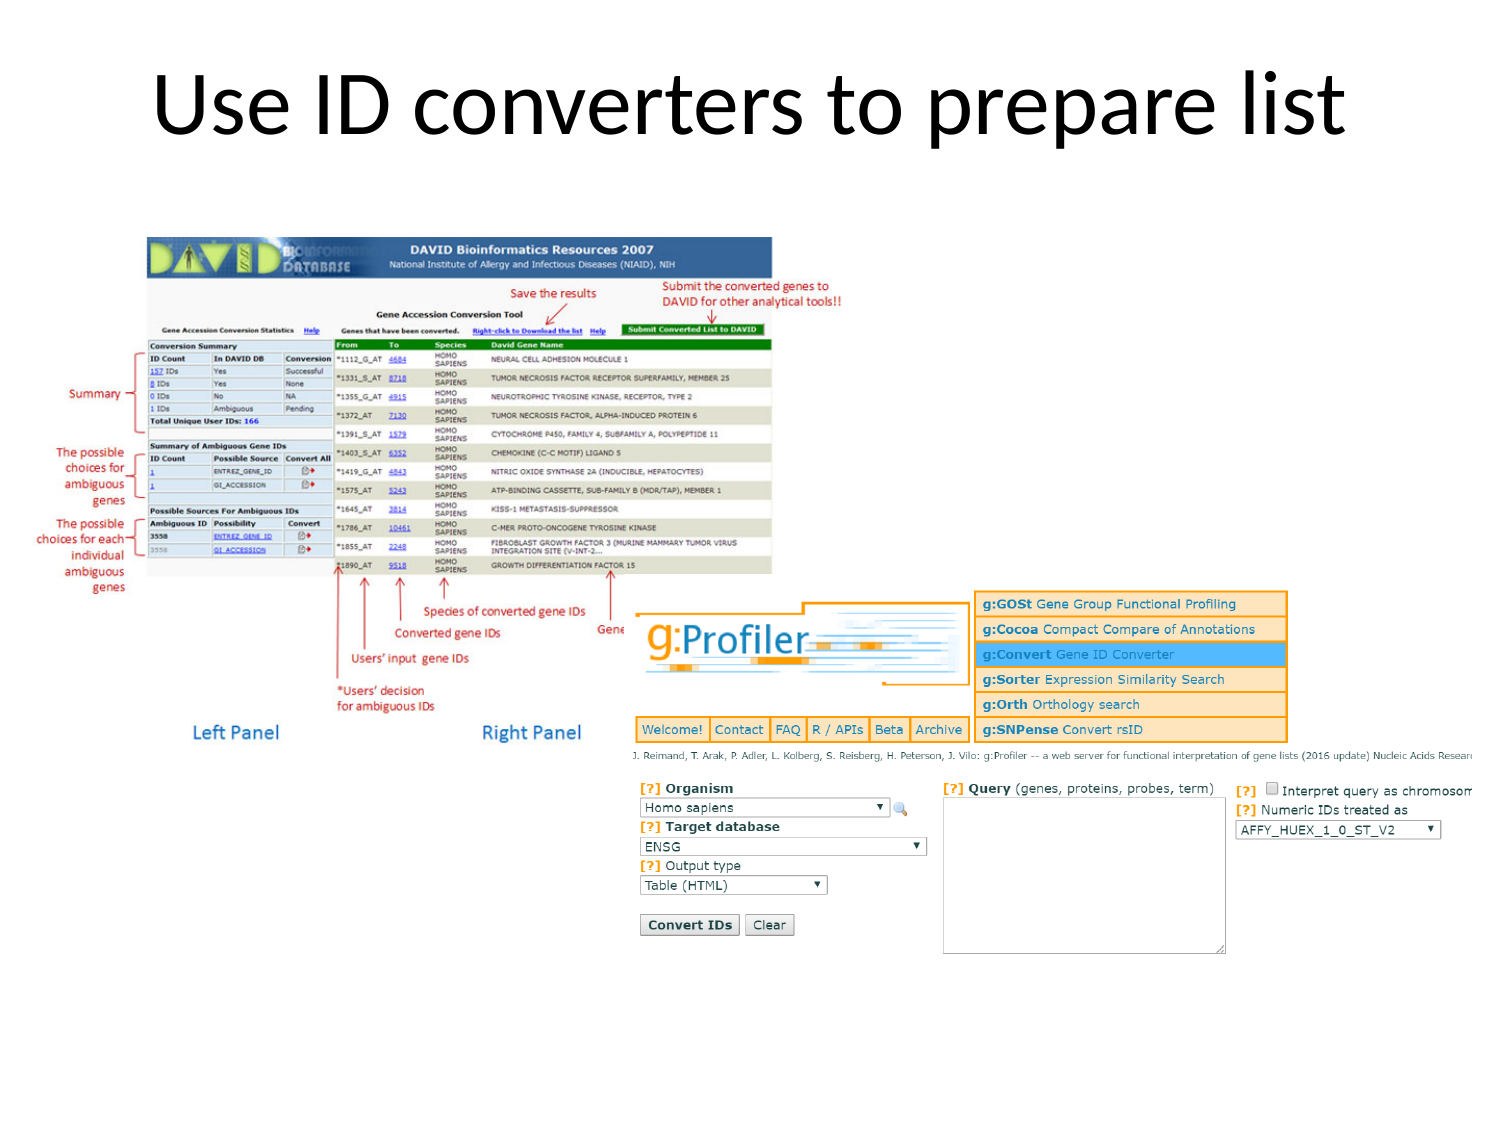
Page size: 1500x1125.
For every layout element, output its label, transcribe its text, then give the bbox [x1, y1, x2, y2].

picture [24, 237, 1472, 985]
title Use ID converters to prepare list [75, 45, 1425, 150]
